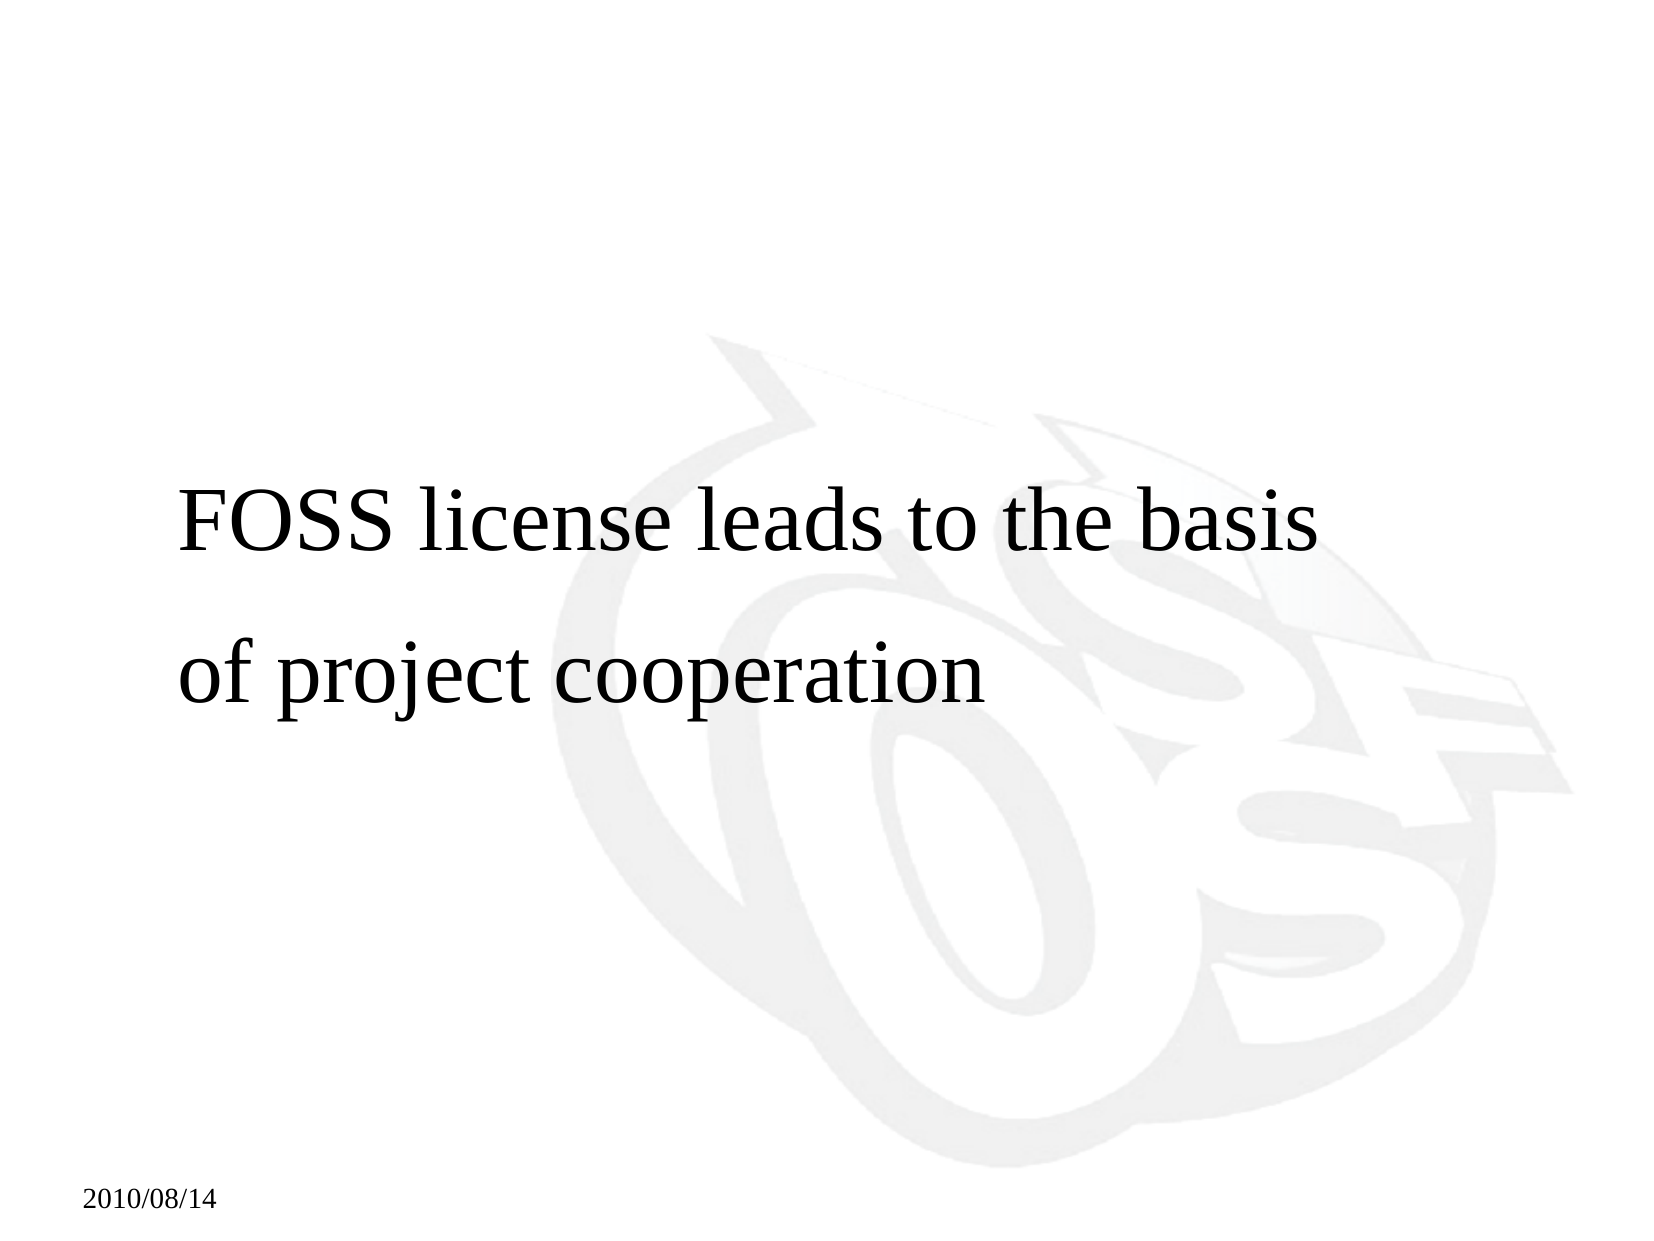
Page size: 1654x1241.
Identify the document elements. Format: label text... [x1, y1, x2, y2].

picture [551, 331, 1577, 1170]
title FOSS license leads to the basis of project cooperation [177, 431, 1418, 709]
